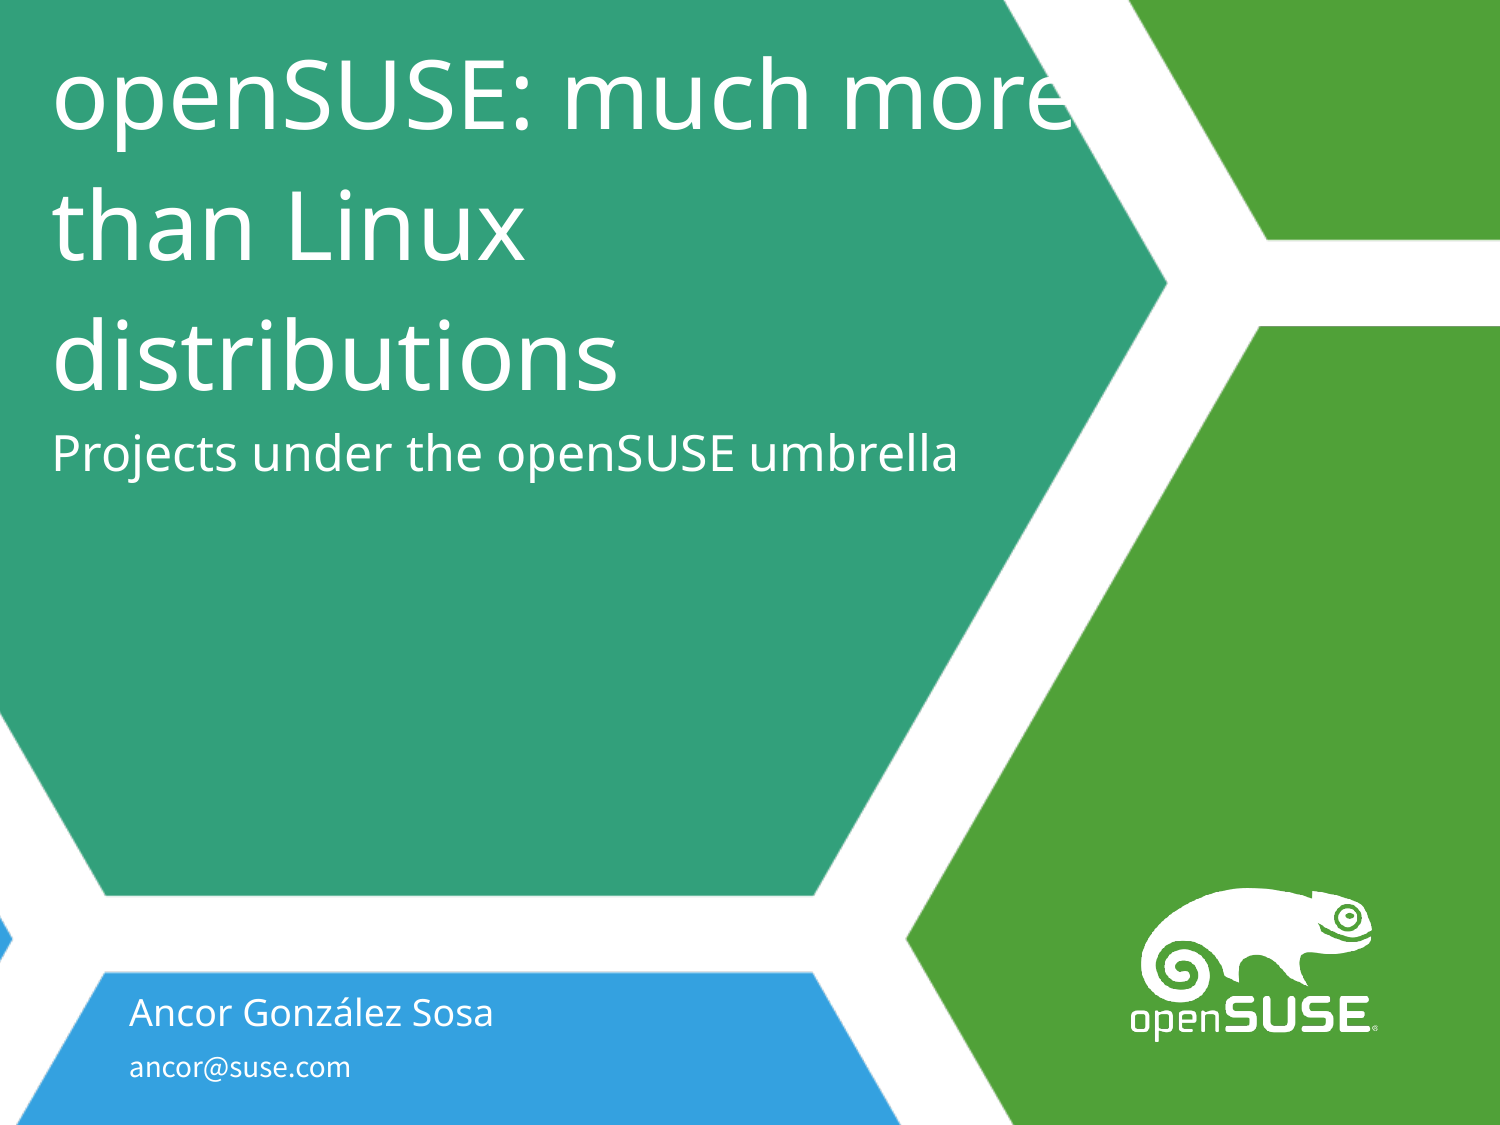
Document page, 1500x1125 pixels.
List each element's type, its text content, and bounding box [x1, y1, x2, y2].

title openSUSE: much more than Linux distributions Projects under the openSUSE umbrella [51, 182, 1101, 487]
picture [0, 0, 1500, 1125]
list Ancor González Sosa ancor@suse.com [126, 986, 751, 1125]
